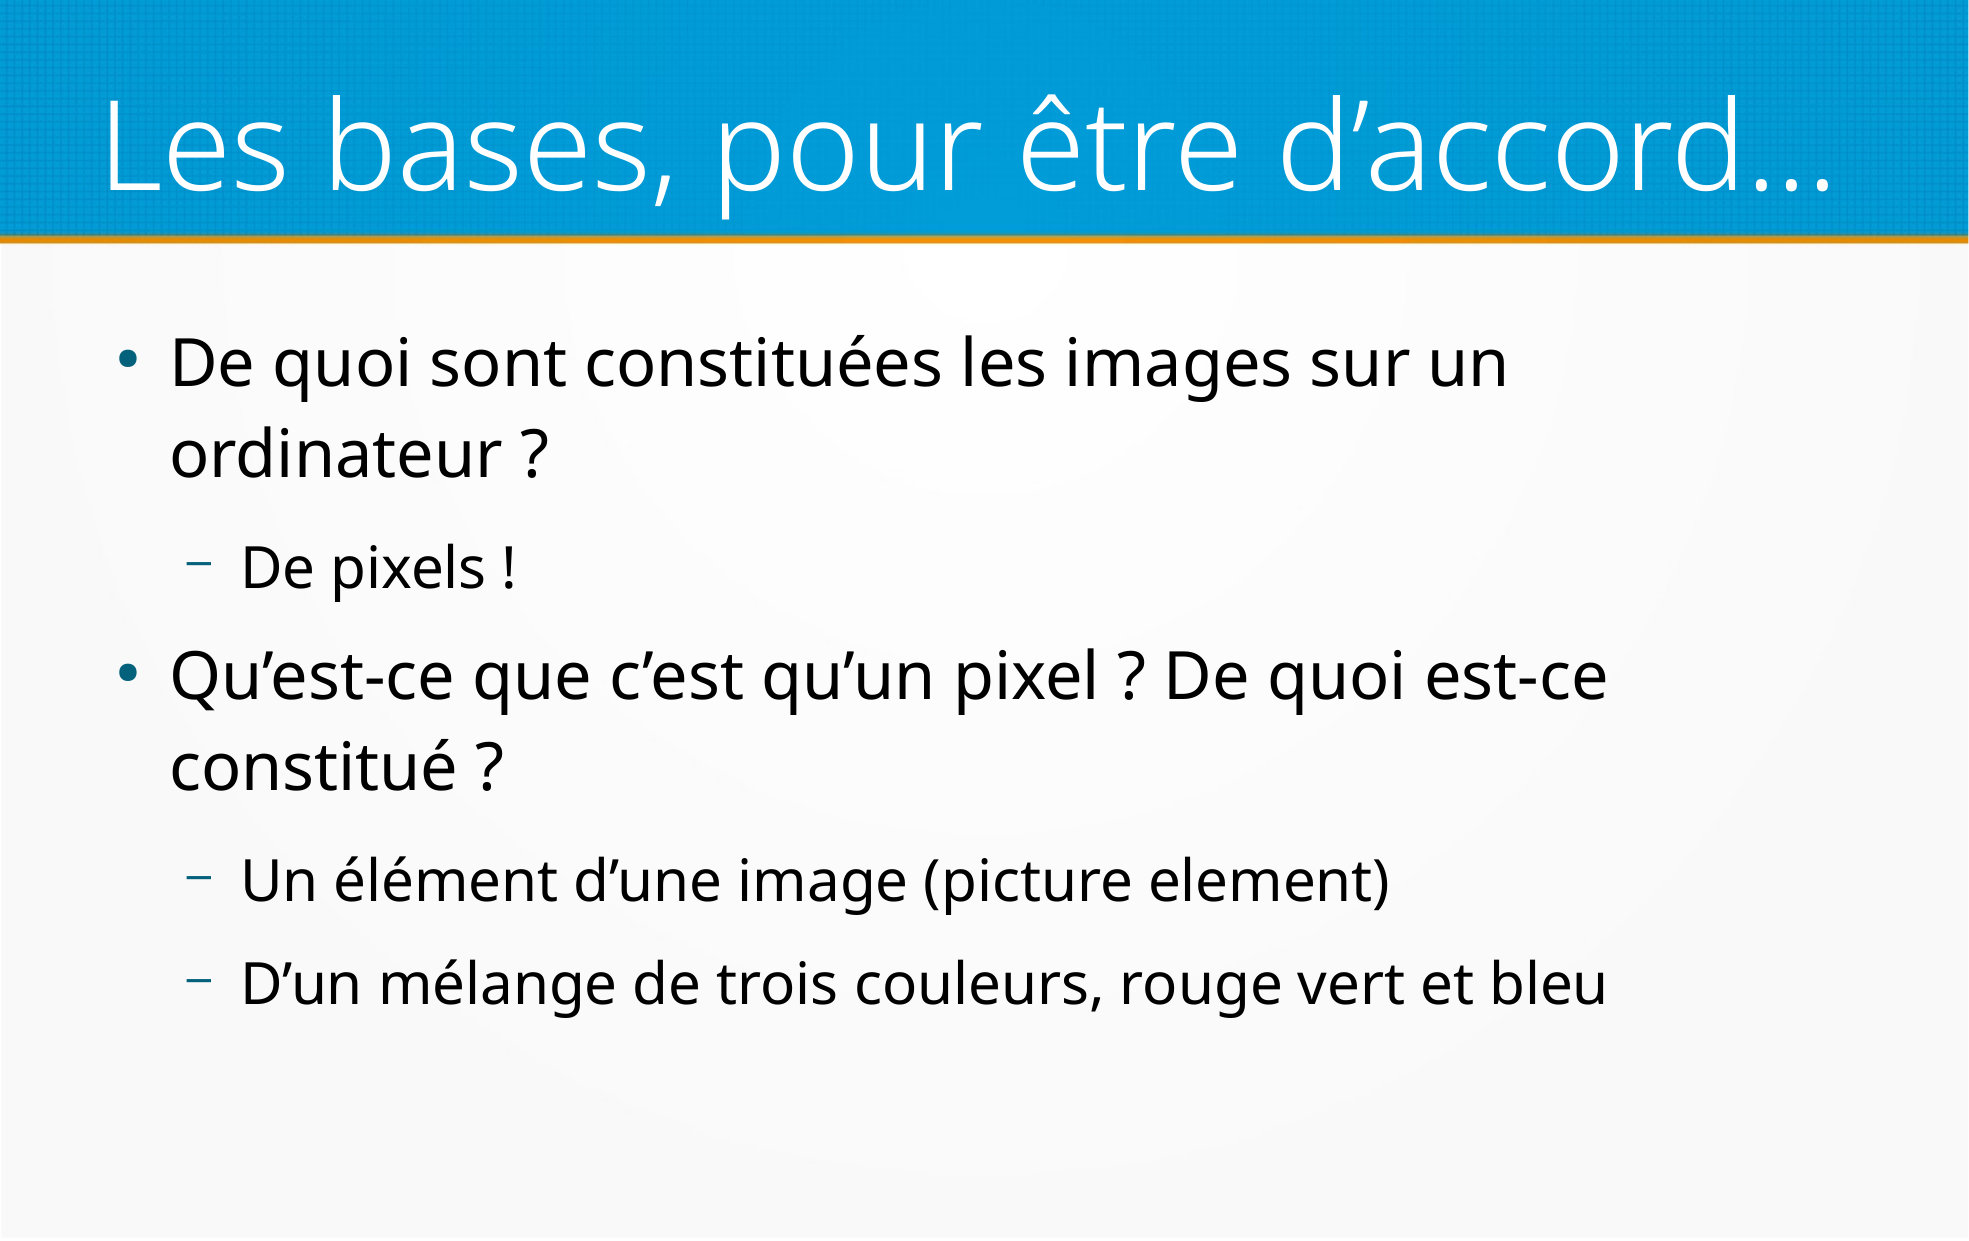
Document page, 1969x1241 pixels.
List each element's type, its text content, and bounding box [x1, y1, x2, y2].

picture [0, 233, 1969, 1241]
list De quoi sont constituées les images sur un ordinateur ? De pixels ! Qu’est-ce que c’est qu’un pixel ? De quoi est-ce constitué ? Un élément d’une image (picture element) D’un mélange de trois couleurs, rouge vert et bleu [98, 315, 1861, 1081]
title Les bases, pour être d’accord... [98, 19, 1870, 227]
